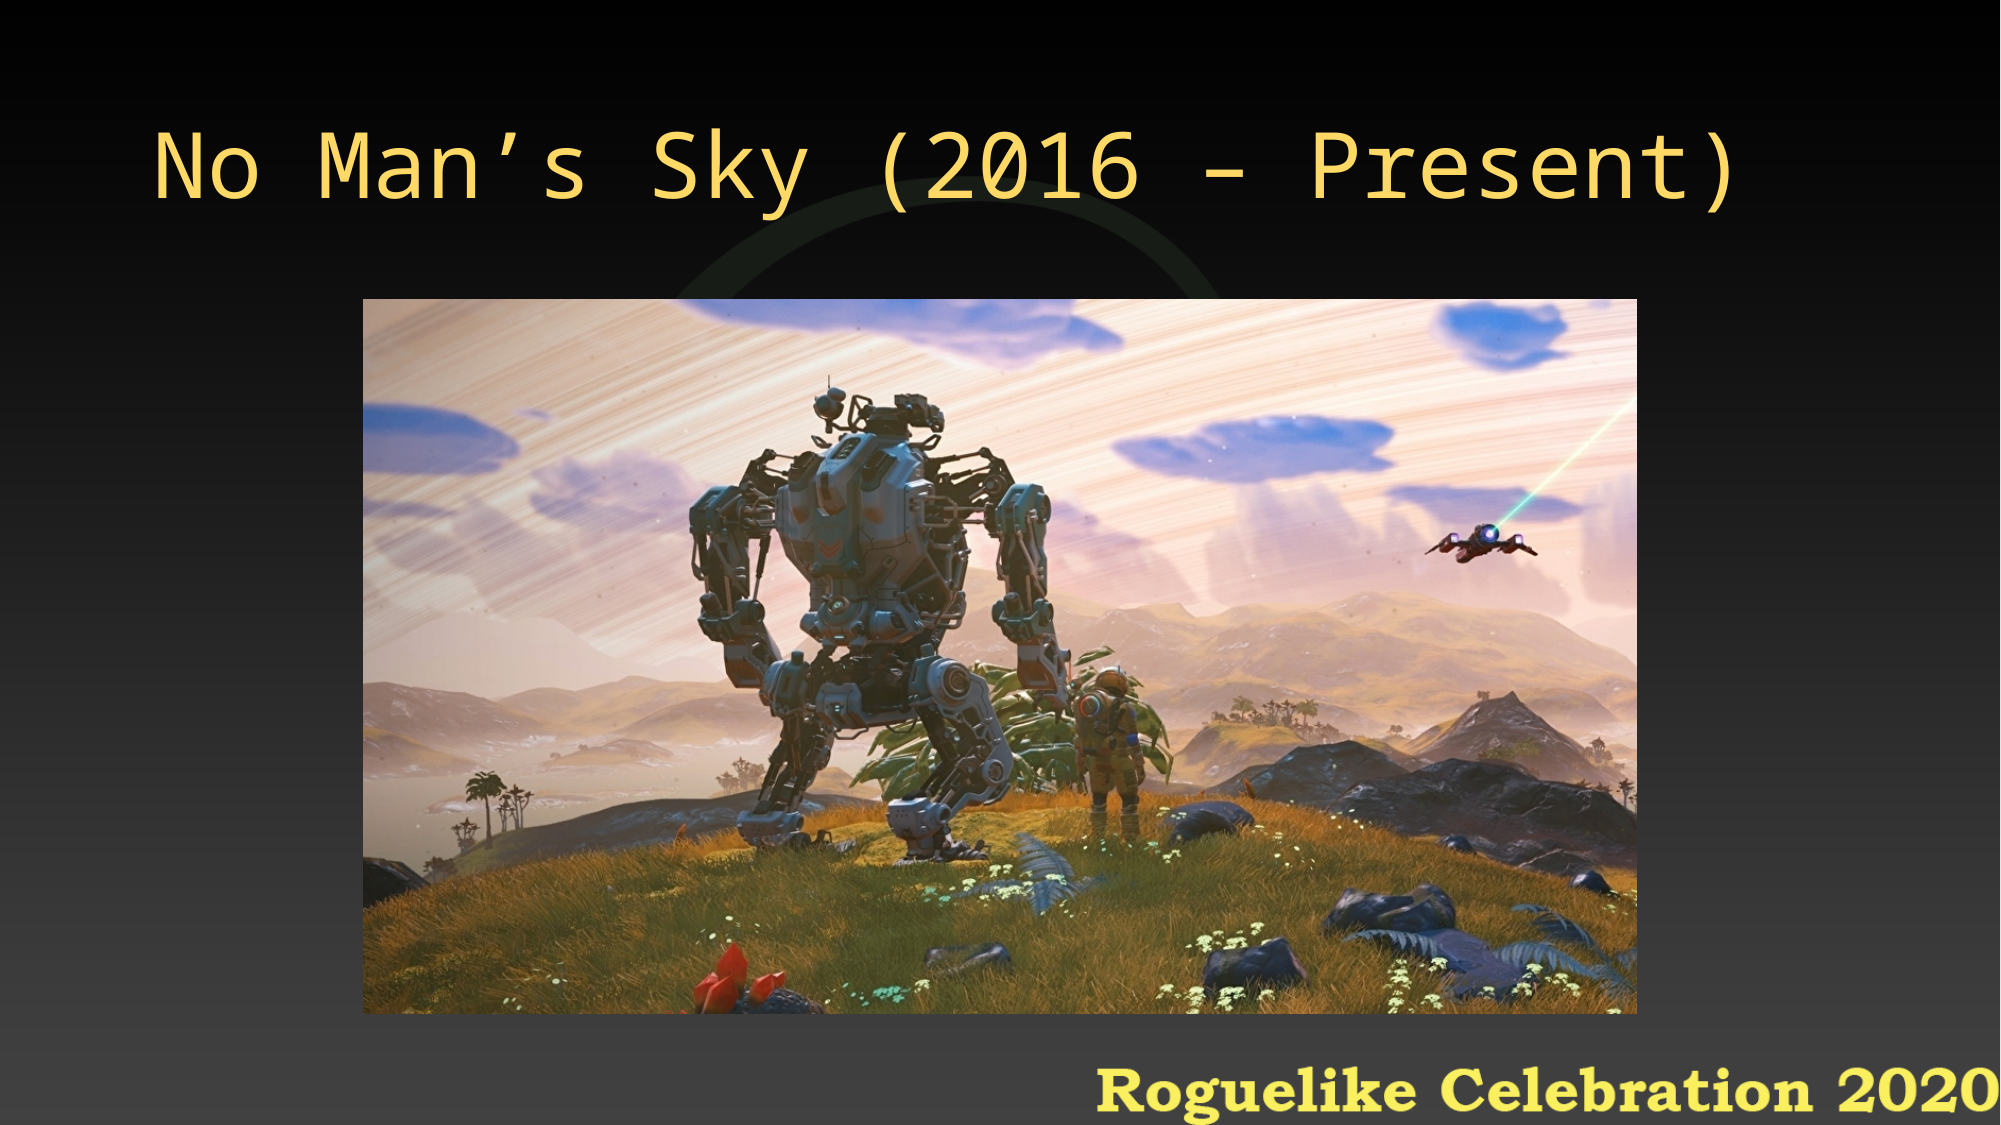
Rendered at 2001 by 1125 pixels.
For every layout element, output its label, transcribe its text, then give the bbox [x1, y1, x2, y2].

title No Man’s Sky (2016 – Present) [137, 59, 1863, 278]
picture [0, 0, 2001, 1125]
